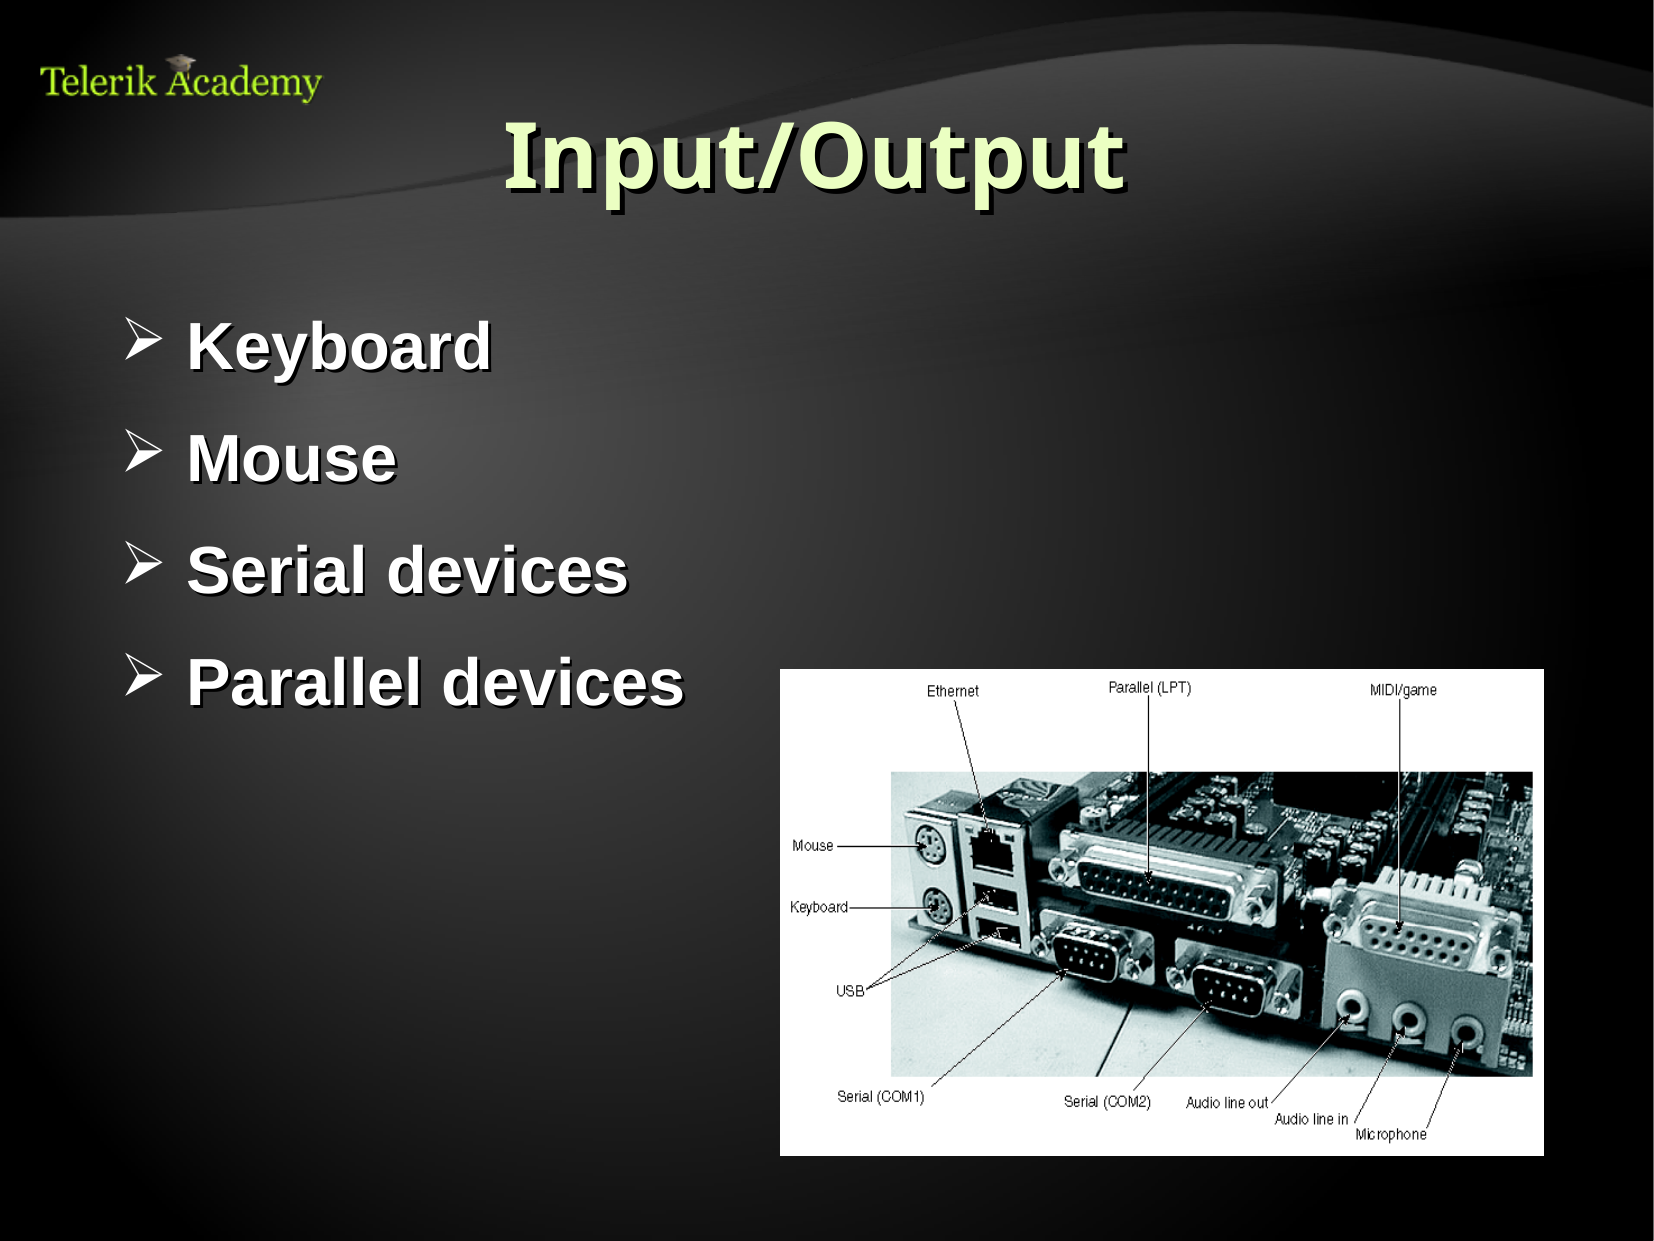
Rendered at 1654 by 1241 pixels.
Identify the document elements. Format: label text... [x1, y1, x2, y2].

subtitle Keyboard Mouse Serial devices Parallel devices [120, 253, 1636, 738]
title Input/Output [82, 49, 1571, 257]
picture [0, 0, 1654, 1241]
